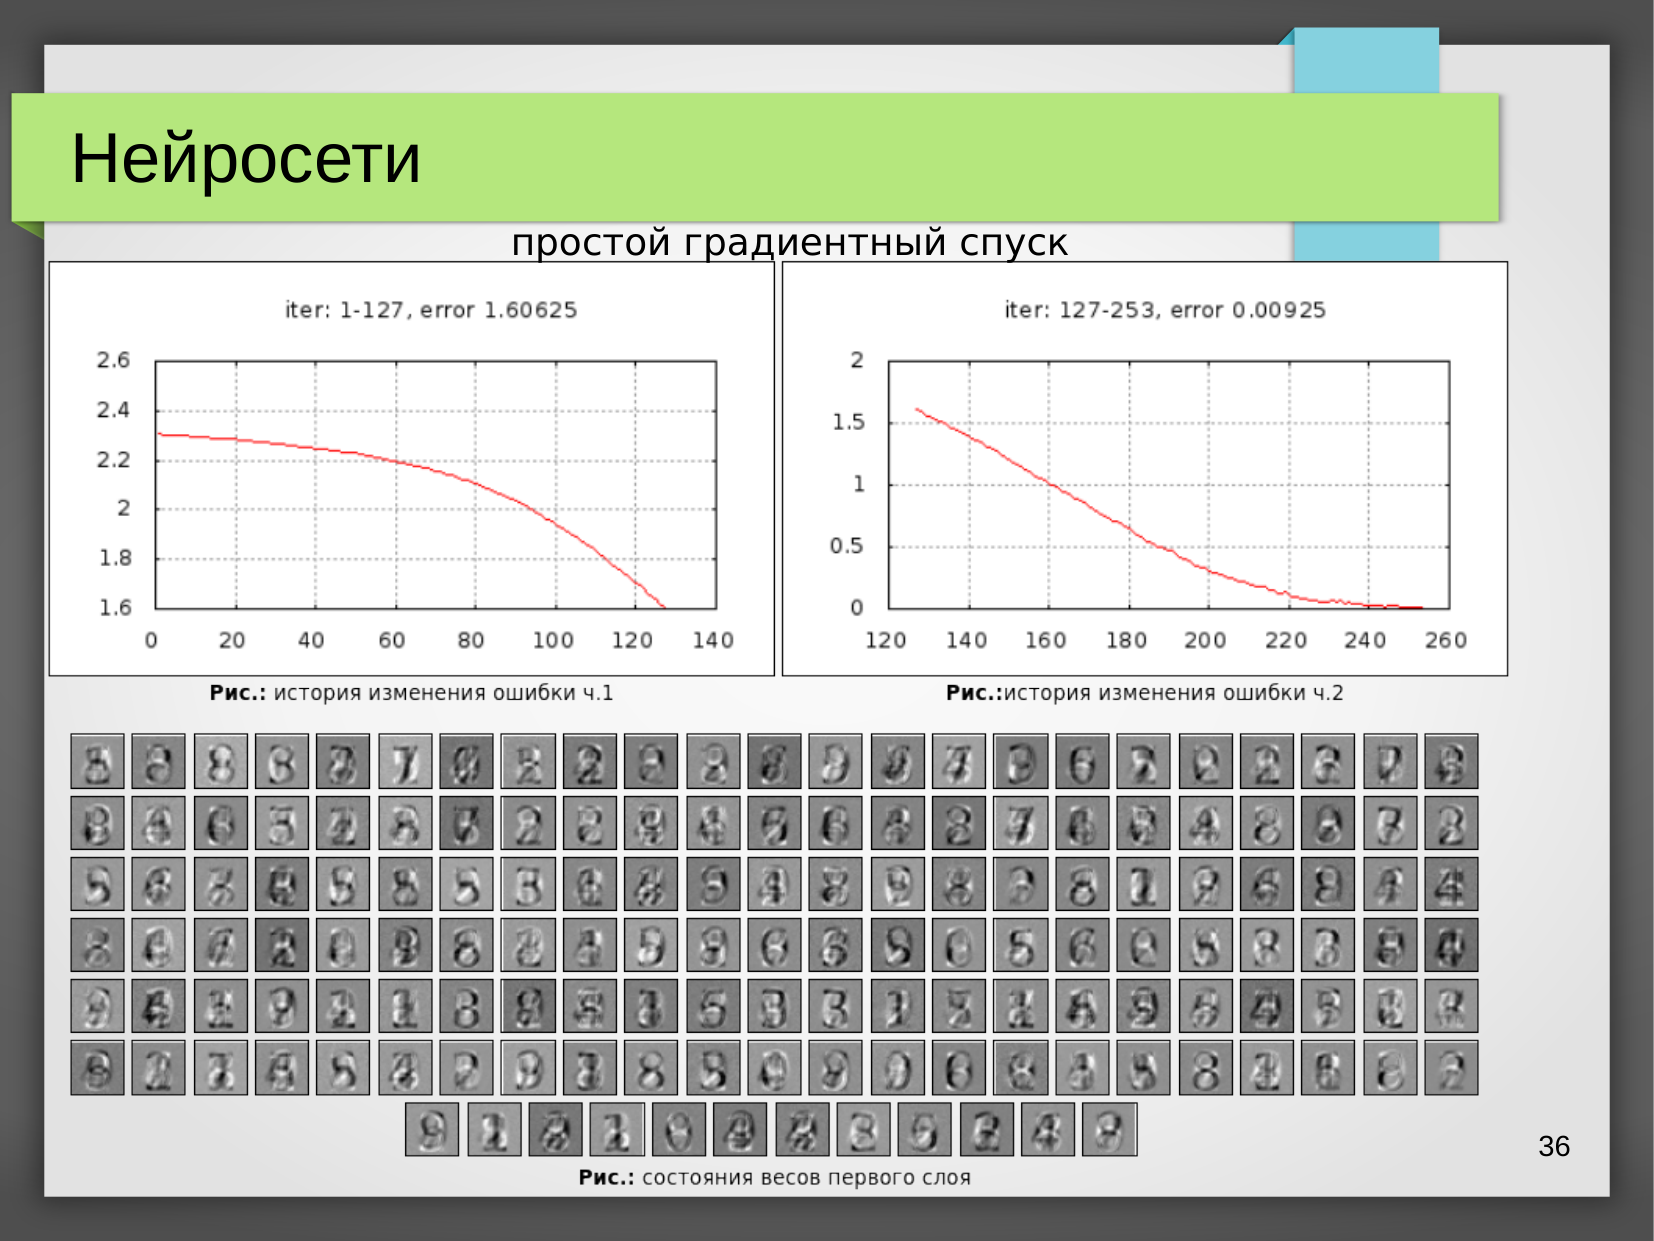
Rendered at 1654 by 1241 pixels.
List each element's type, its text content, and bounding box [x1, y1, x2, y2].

text_box простой градиентный спуск [496, 213, 1255, 272]
title Нейросети [70, 118, 1205, 199]
picture [0, 0, 1654, 1241]
